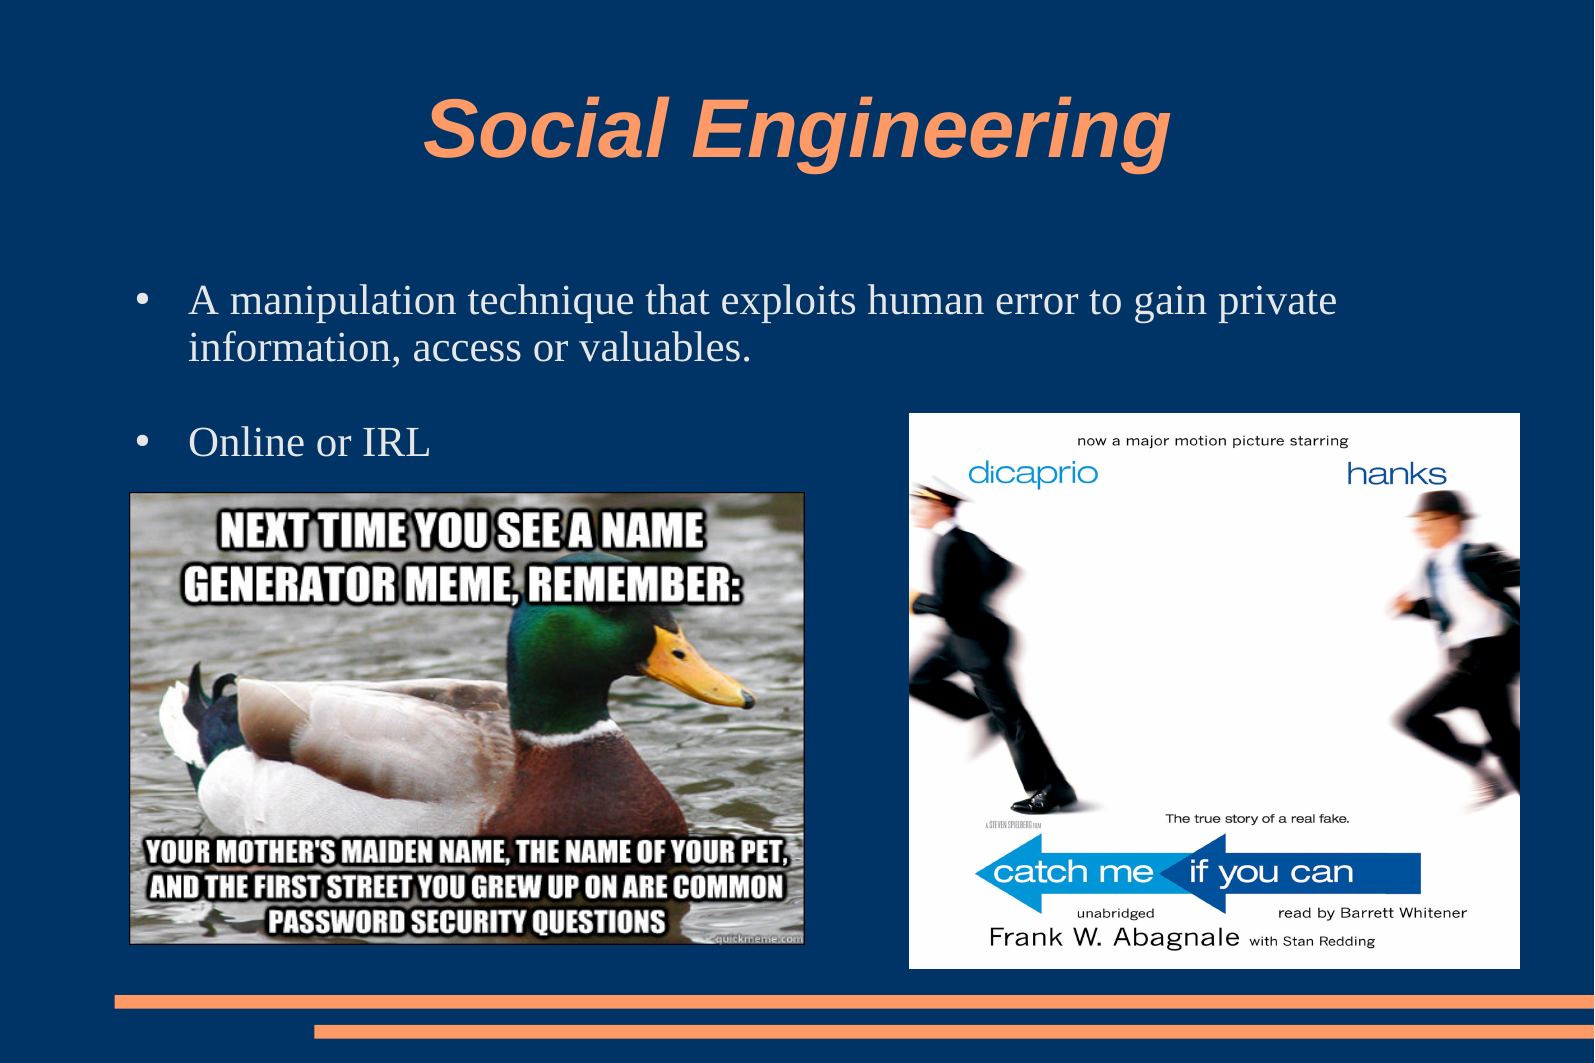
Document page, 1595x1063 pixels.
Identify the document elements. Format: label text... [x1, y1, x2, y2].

picture [909, 413, 1520, 969]
list A manipulation technique that exploits human error to gain private information, access or valuables. Online or IRL [117, 276, 1505, 971]
picture [129, 492, 805, 945]
title Social Engineering [117, 39, 1479, 218]
